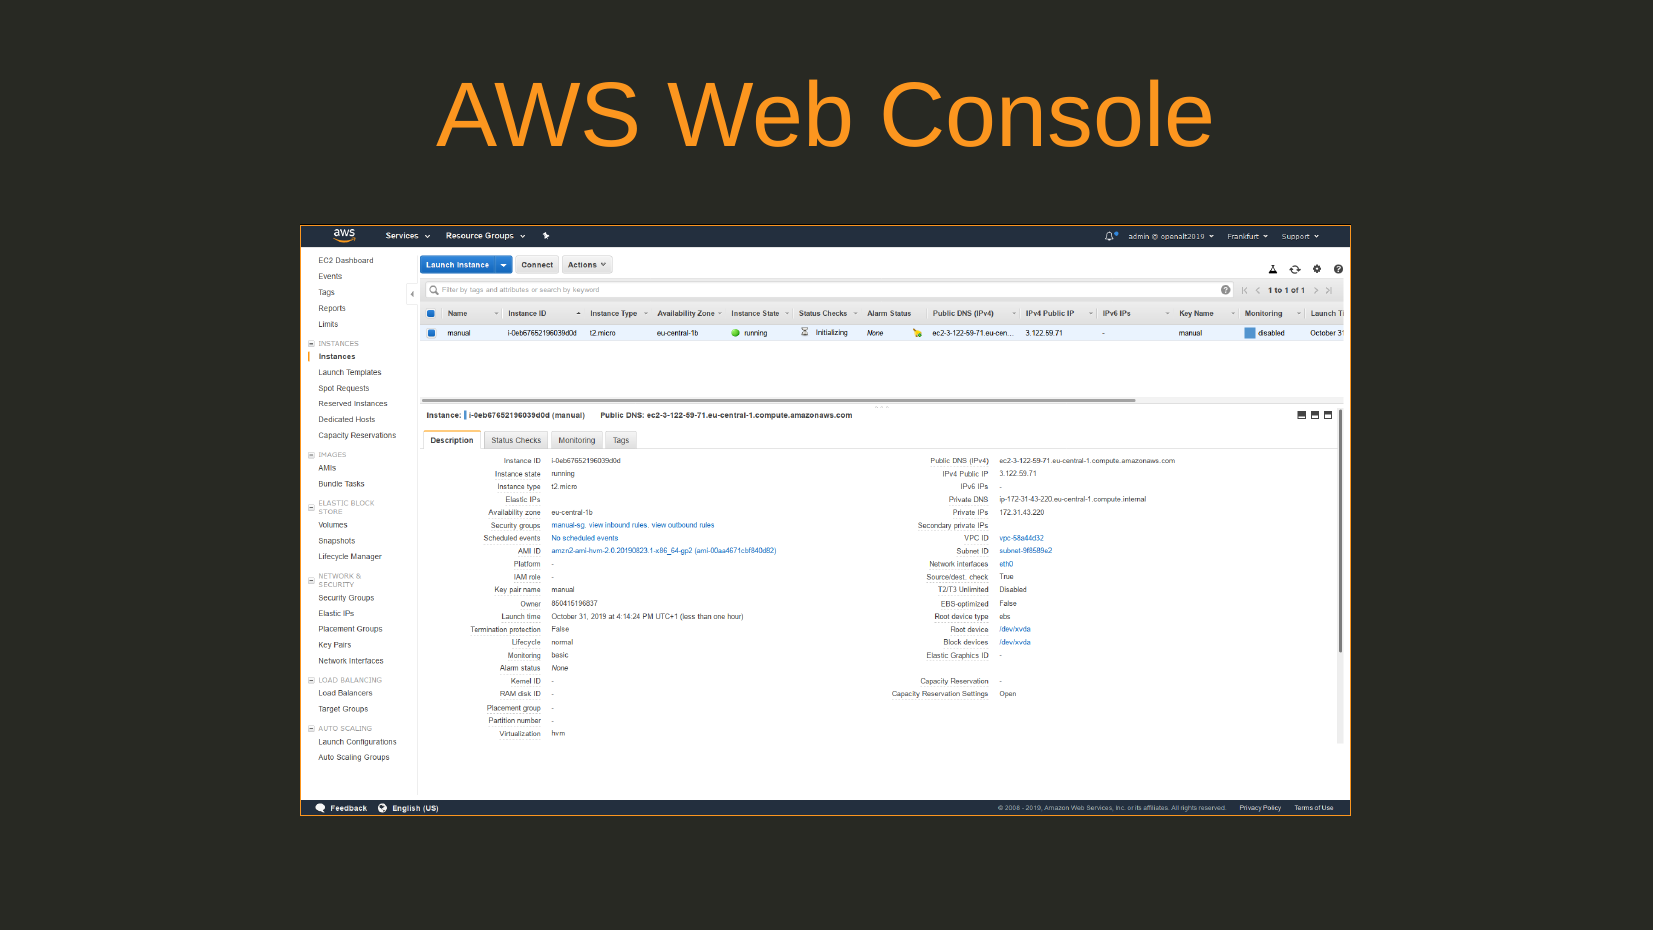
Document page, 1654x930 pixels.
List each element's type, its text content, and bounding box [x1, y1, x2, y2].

picture [300, 224, 1351, 816]
title AWS Web Console [82, 37, 1571, 193]
